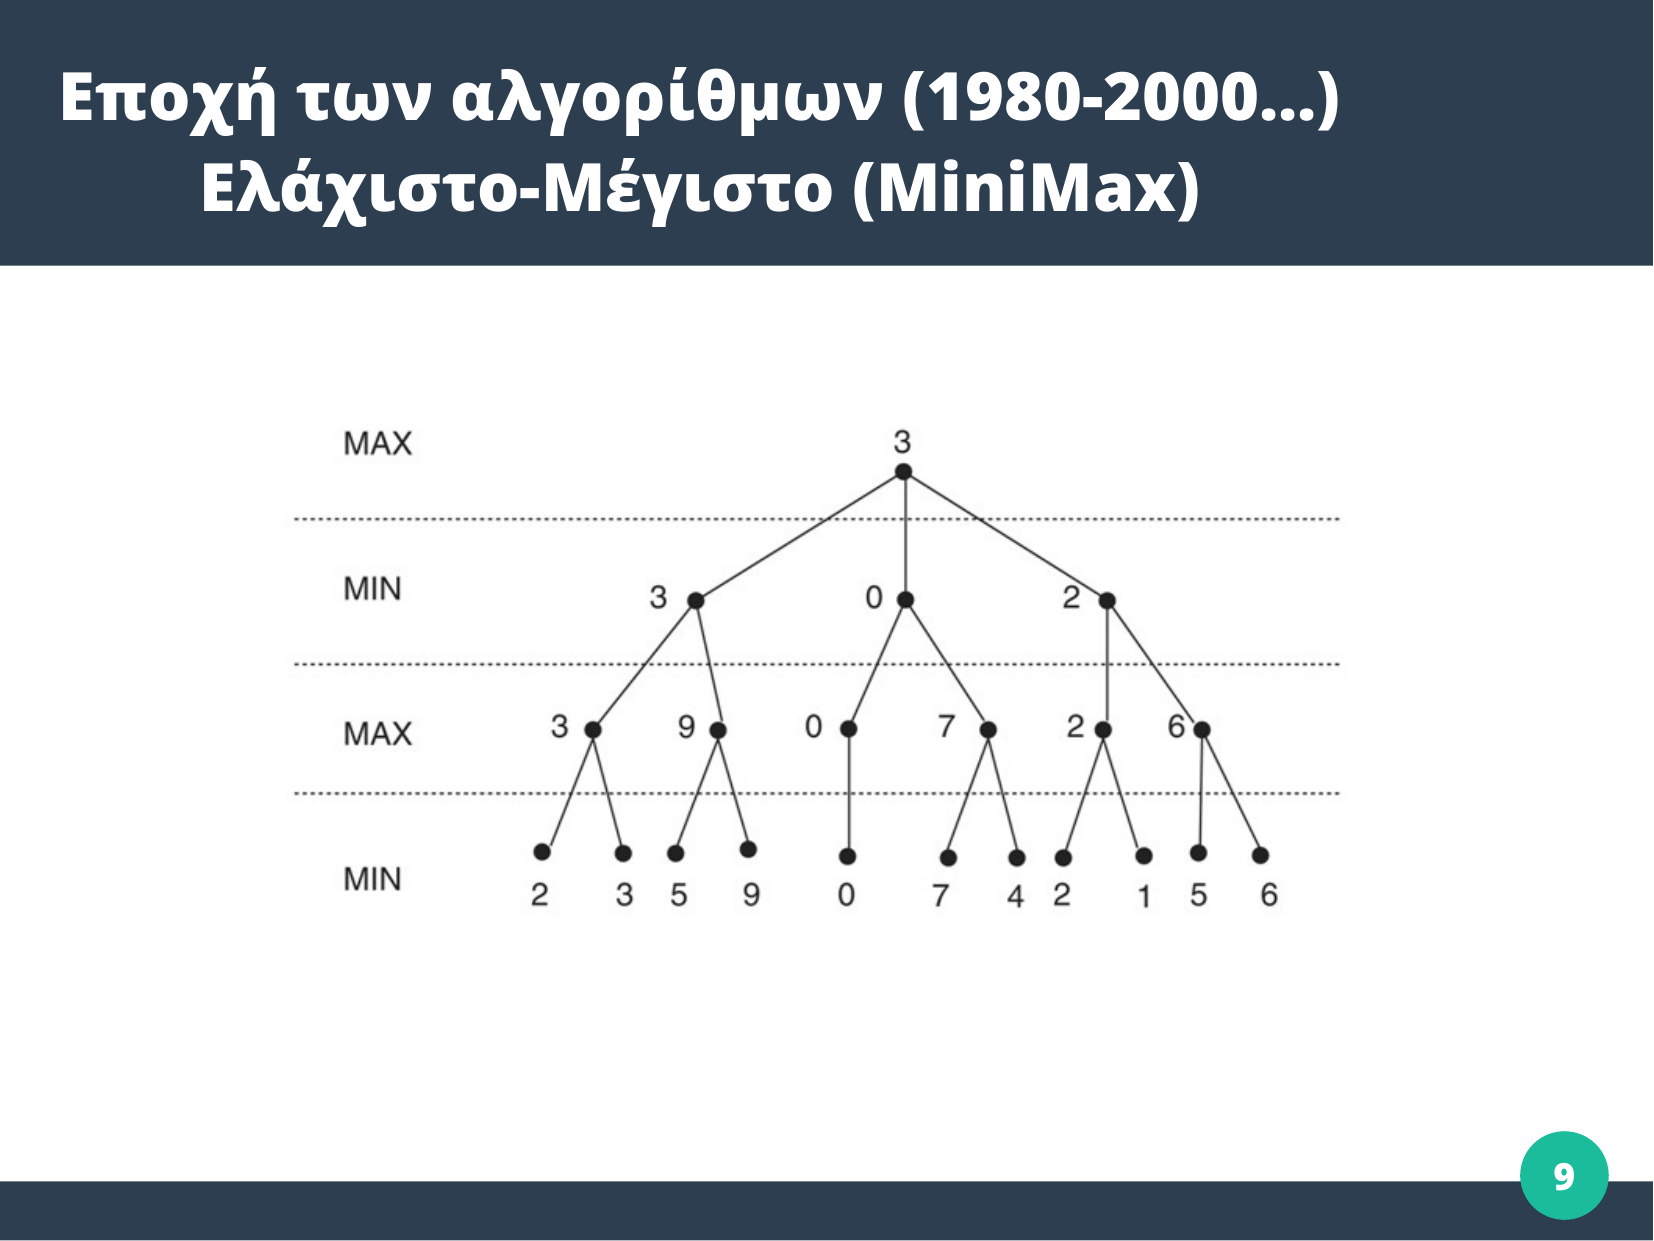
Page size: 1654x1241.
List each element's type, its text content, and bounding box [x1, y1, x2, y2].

picture [284, 415, 1350, 916]
title Εποχή των αλγορίθμων (1980-2000...) Ελάχιστο-Μέγιστο (MiniMax) [58, 49, 1594, 207]
